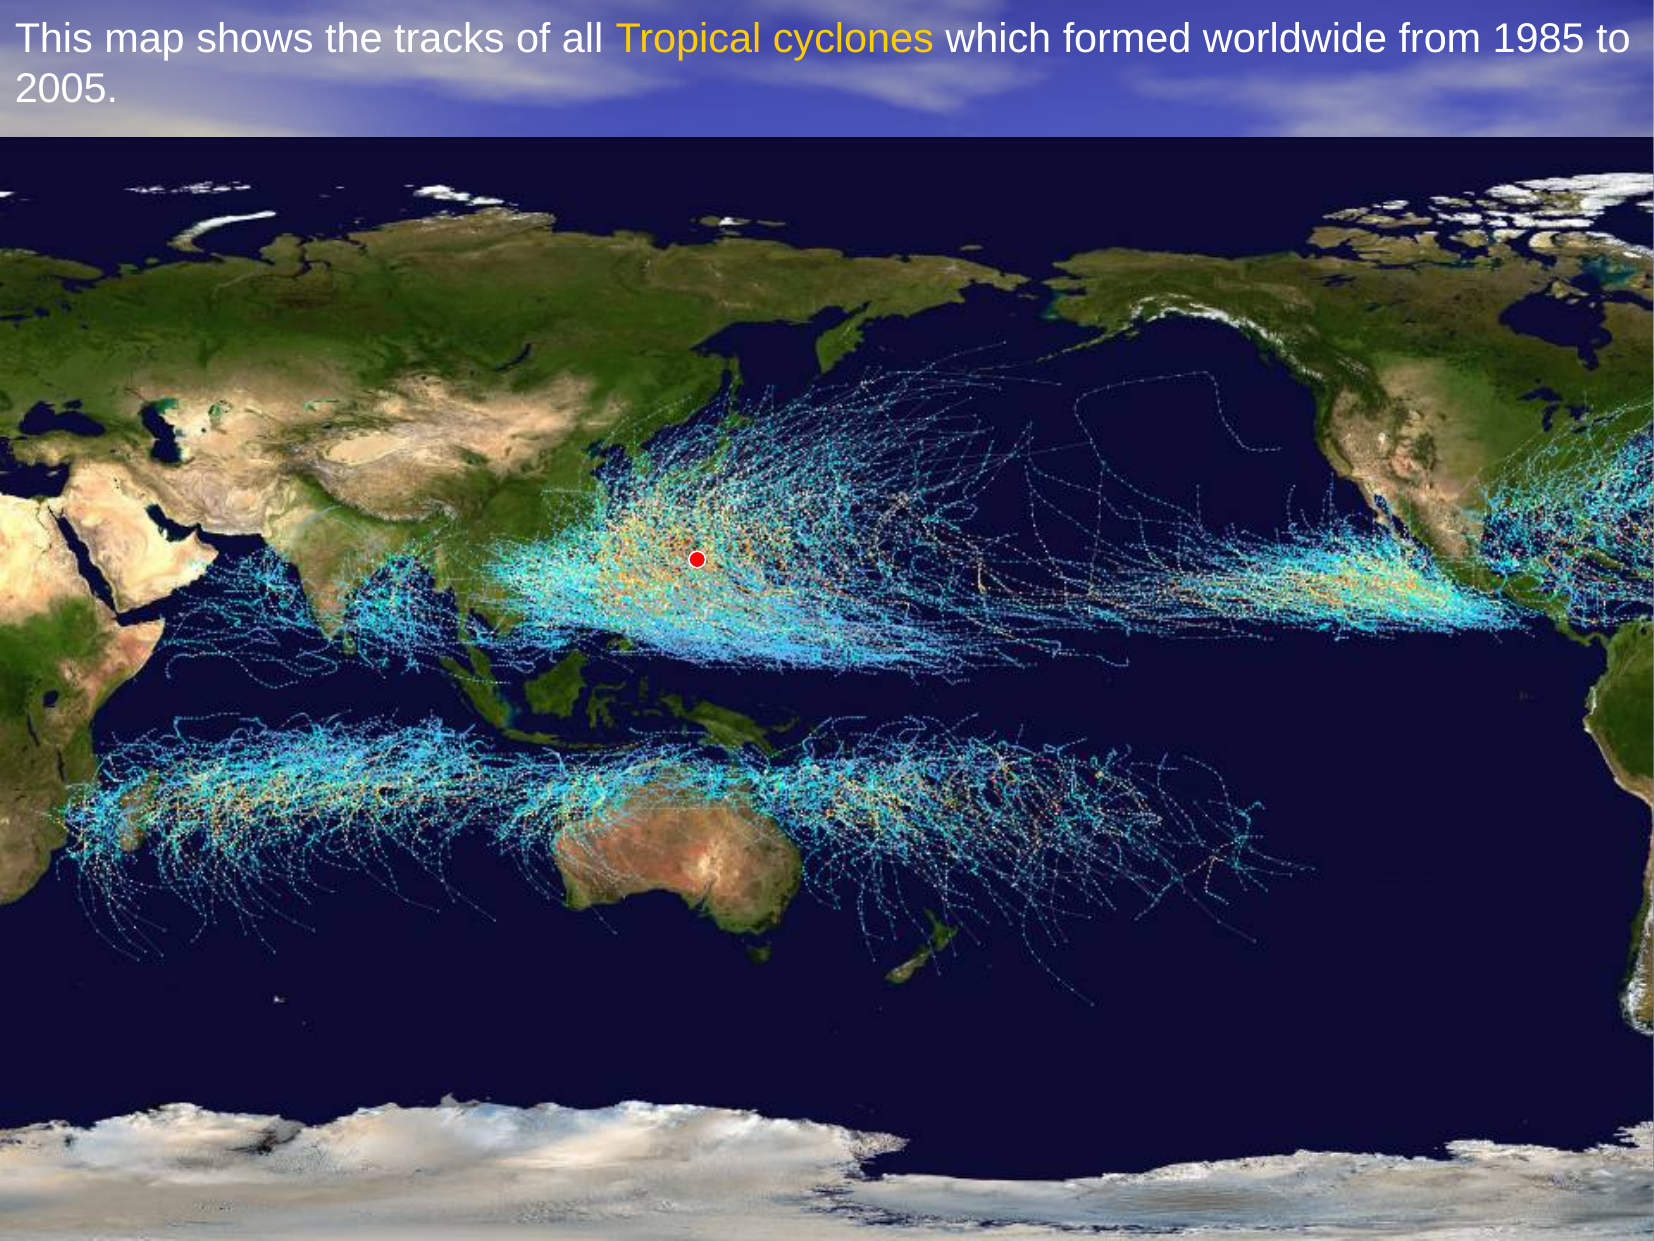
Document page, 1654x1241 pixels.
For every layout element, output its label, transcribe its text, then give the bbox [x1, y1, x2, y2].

text_box This map shows the tracks of all Tropical cyclones which formed worldwide from 1985 to 2005. [0, 3, 1654, 119]
picture [0, 119, 1654, 1241]
text_box [688, 551, 706, 568]
